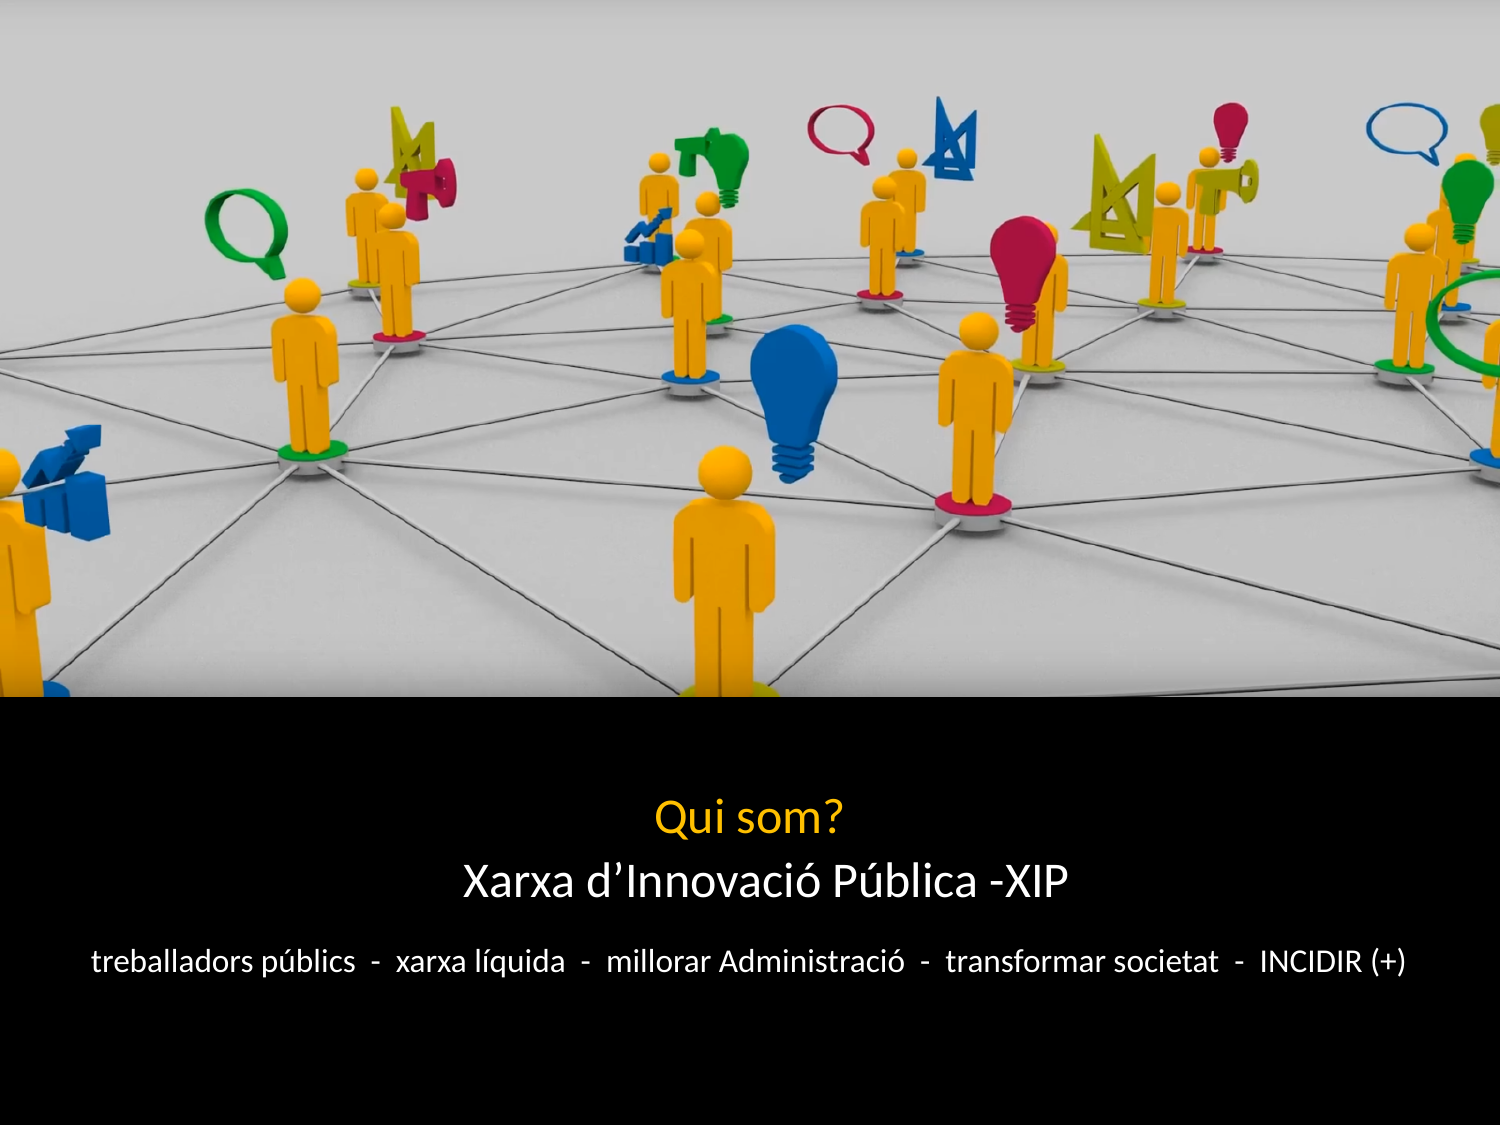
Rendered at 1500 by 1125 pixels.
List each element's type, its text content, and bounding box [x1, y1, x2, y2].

text_box Qui som? [0, 774, 1500, 851]
text_box Xarxa d’Innovació Pública -XIP [432, 851, 1101, 916]
text_box treballadors públics - xarxa líquida - millorar Administració - transformar societat - INCIDIR (+) [0, 931, 1500, 1038]
picture [0, 0, 1500, 697]
